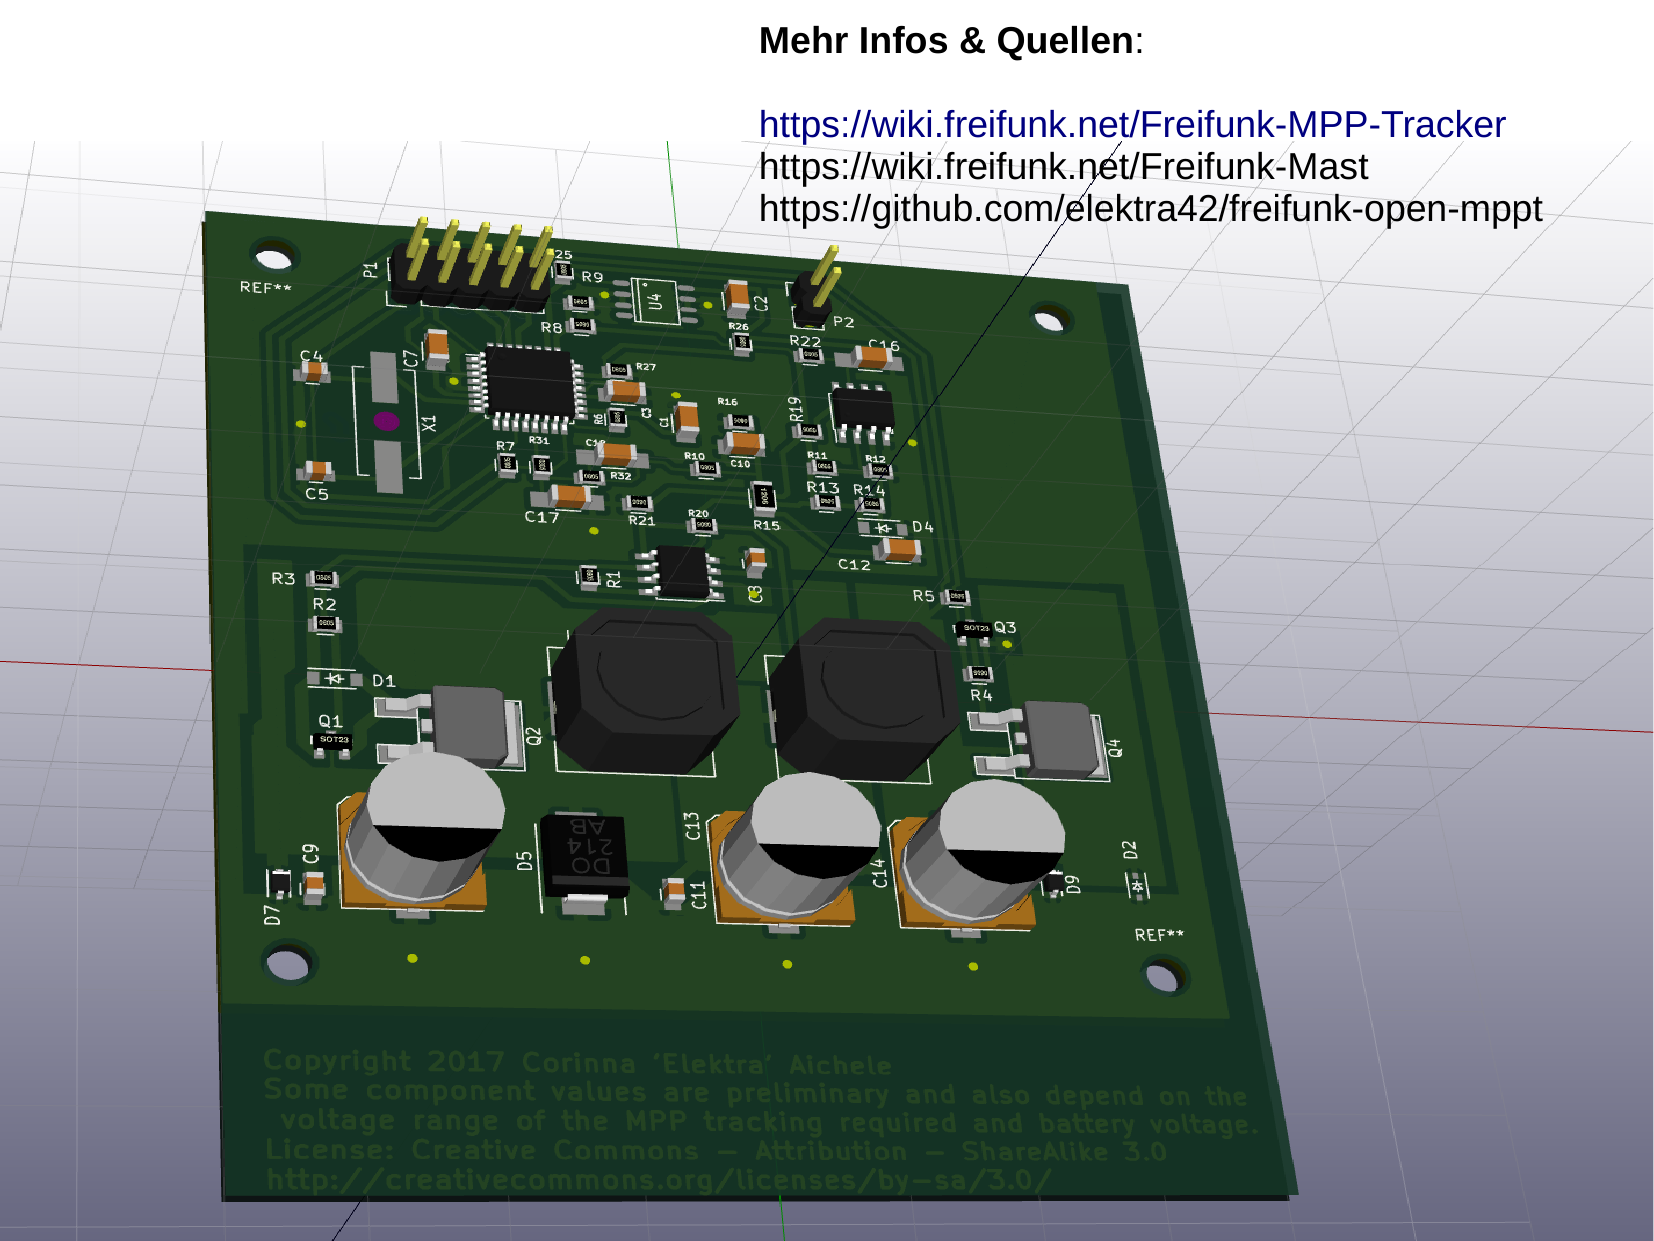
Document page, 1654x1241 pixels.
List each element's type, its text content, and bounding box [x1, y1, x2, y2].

text_box [307, 124, 1084, 224]
picture [0, 141, 1654, 1241]
text_box Mehr Infos & Quellen: https://wiki.freifunk.net/Freifunk-MPP-Tracker https://wiki.freifunk.net/Freifunk-Mast https://github.com/elektra42/freifunk-open-mppt [744, 11, 1630, 237]
